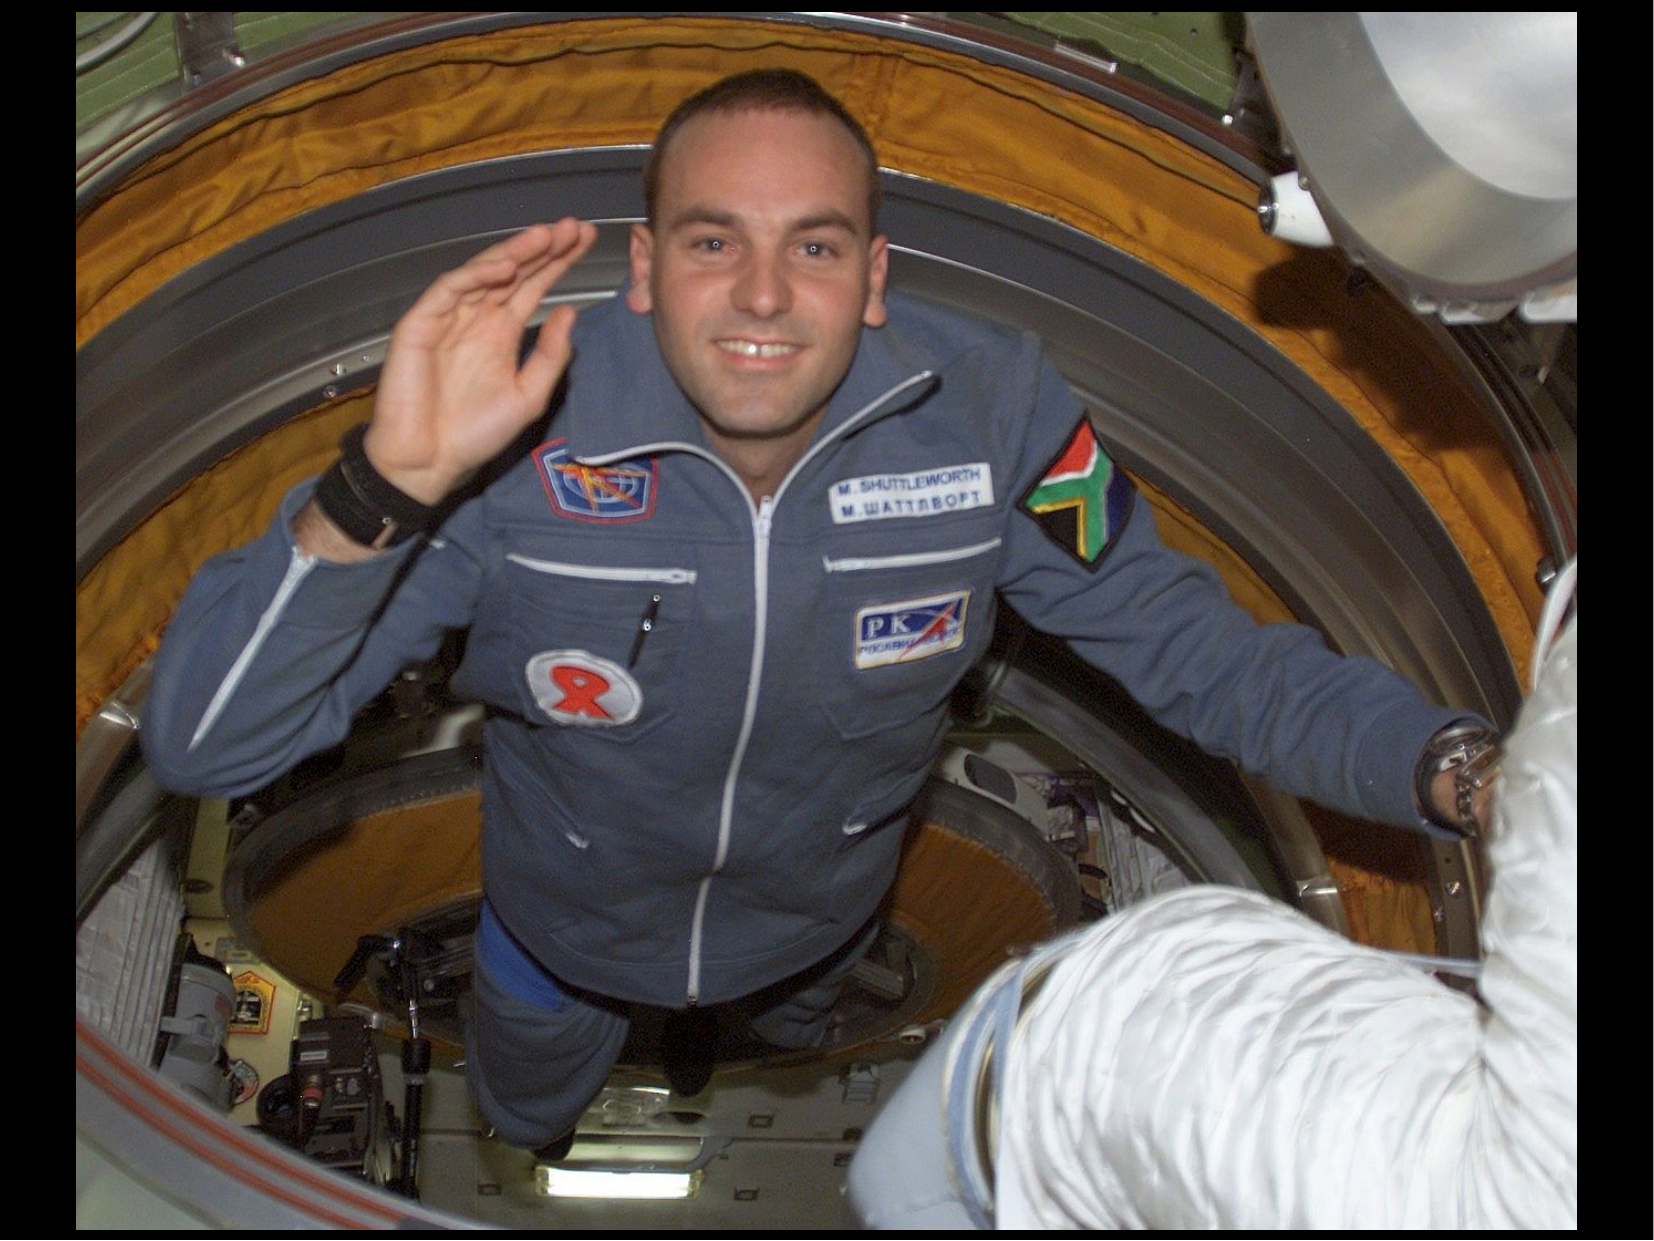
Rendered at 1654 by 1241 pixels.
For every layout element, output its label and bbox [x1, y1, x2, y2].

picture [76, 12, 1577, 1230]
